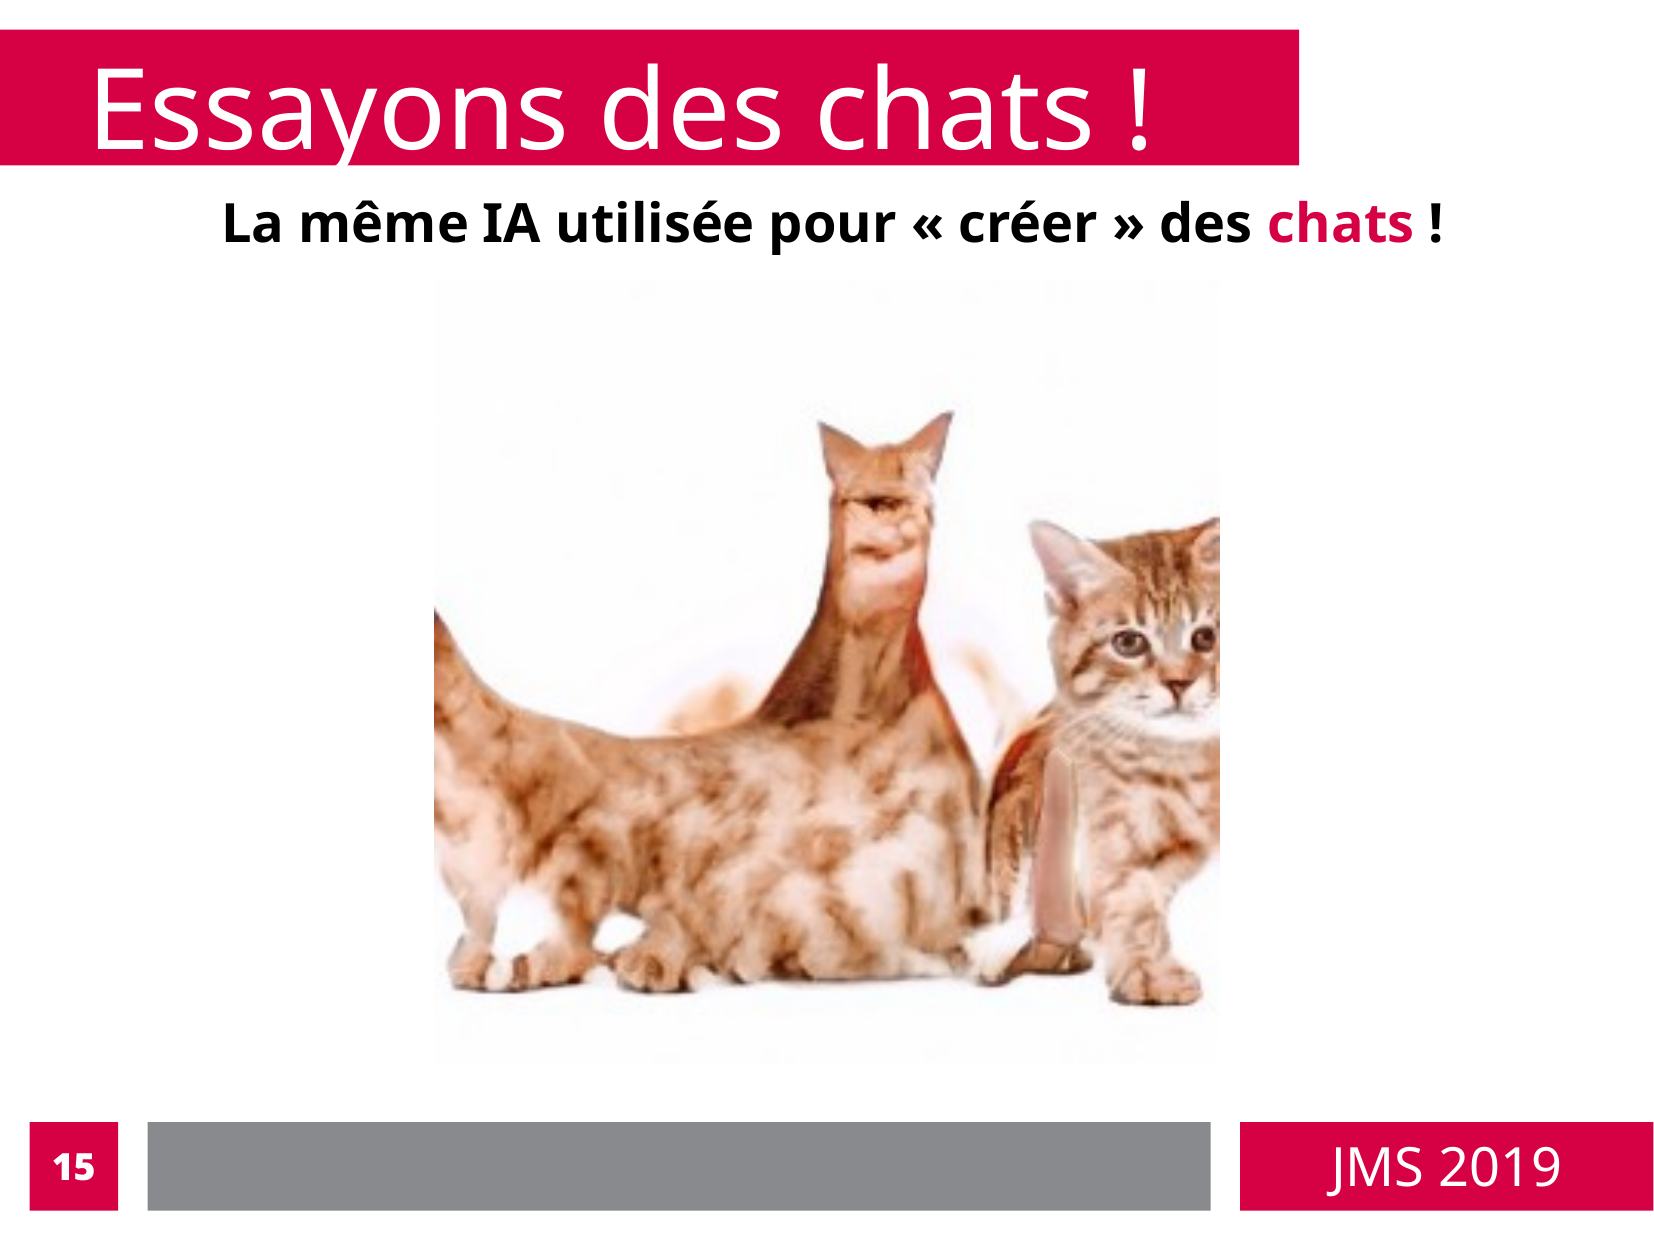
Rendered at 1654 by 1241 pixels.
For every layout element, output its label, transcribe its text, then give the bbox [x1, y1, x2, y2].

title Essayons des chats ! [0, 29, 1229, 178]
picture [434, 279, 1220, 1065]
text_box La même IA utilisée pour « créer » des chats ! [94, 141, 1571, 302]
